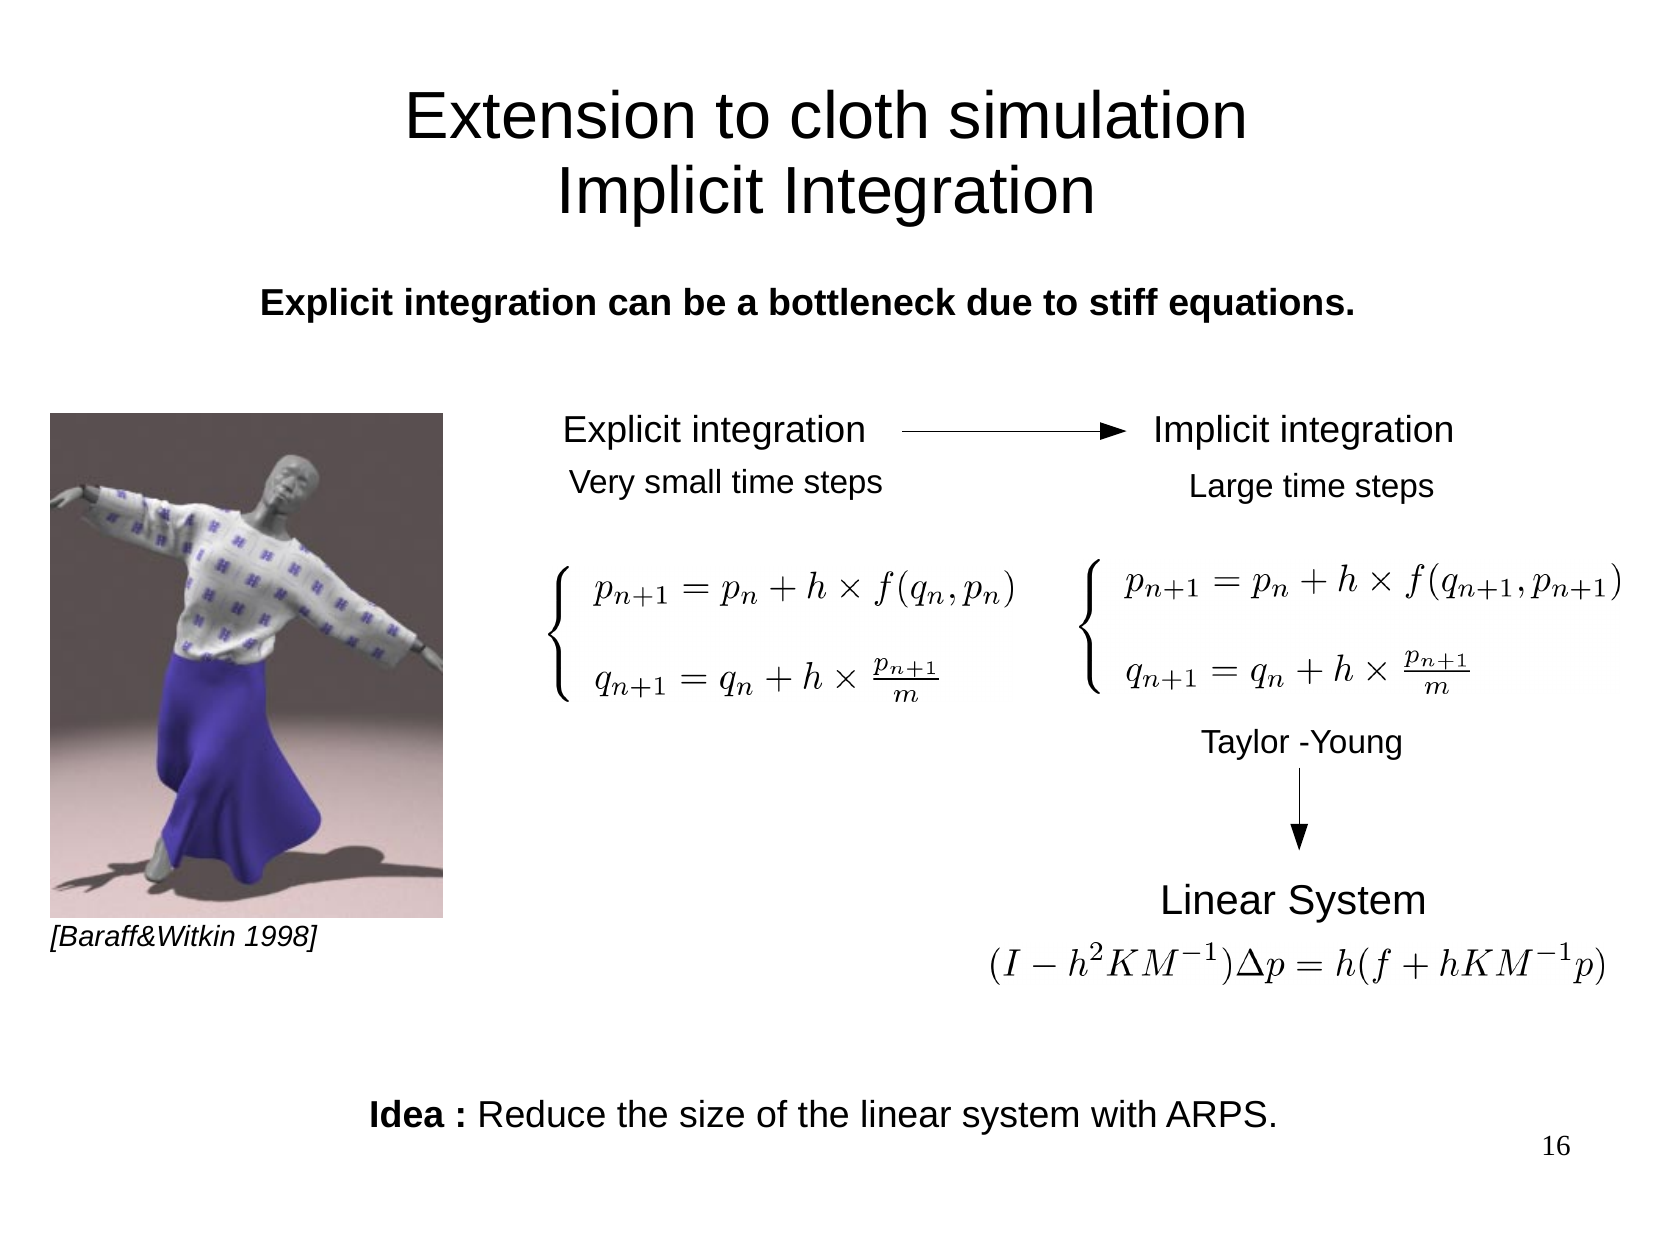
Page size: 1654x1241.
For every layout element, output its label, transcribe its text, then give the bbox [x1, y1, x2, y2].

text_box Idea : Reduce the size of the linear system with ARPS. [354, 1086, 1312, 1144]
text_box [Baraff&Witkin 1998] [35, 912, 337, 960]
text_box Explicit integration can be a bottleneck due to stiff equations. [245, 273, 1409, 331]
picture [50, 413, 443, 919]
text_box Implicit integration [1138, 401, 1493, 459]
picture [991, 942, 1604, 986]
title Extension to cloth simulation Implicit Integration [82, 49, 1571, 257]
text_box Very small time steps [554, 456, 903, 513]
text_box Large time steps [1173, 460, 1458, 513]
text_box Explicit integration [547, 401, 903, 459]
picture [548, 566, 1013, 702]
picture [1079, 559, 1620, 695]
text_box Taylor -Young [1186, 715, 1430, 768]
text_box Linear System [1145, 869, 1447, 931]
